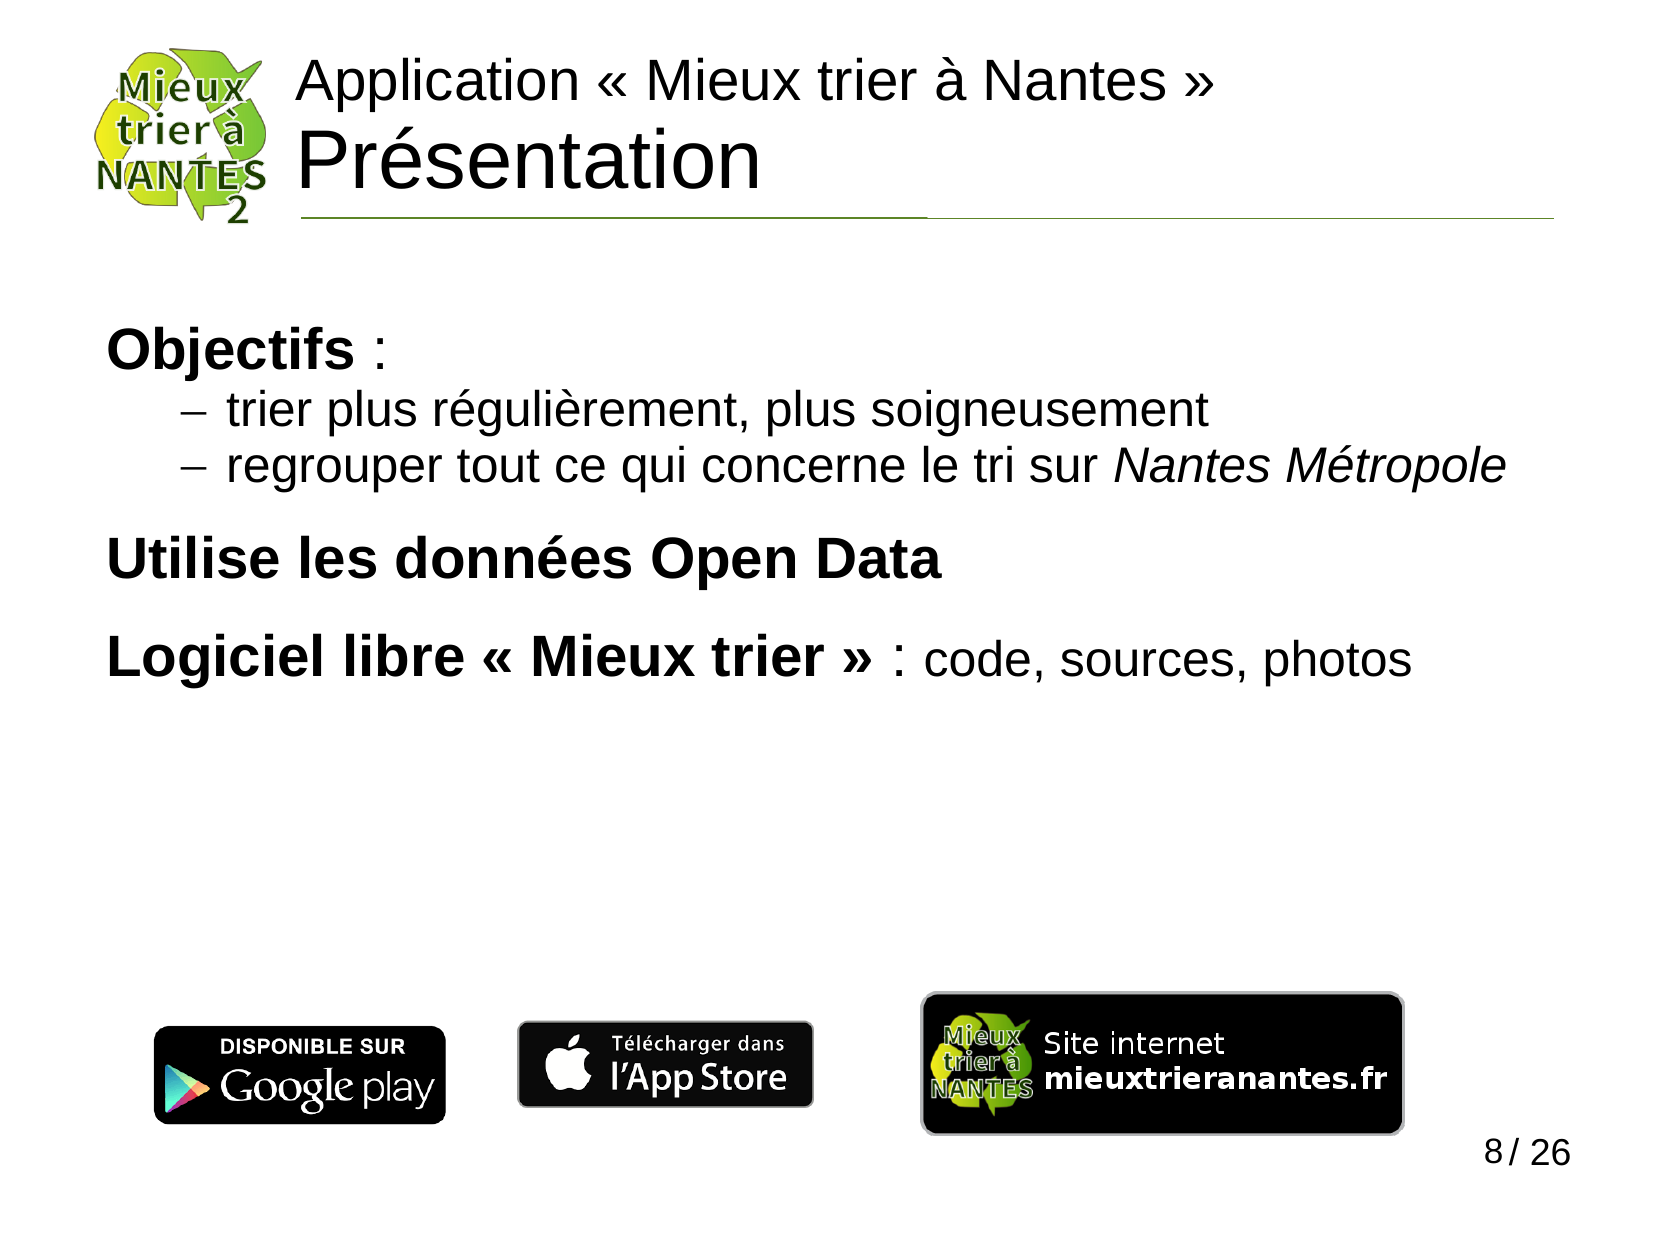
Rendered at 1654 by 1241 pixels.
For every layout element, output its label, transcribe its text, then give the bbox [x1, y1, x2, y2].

text_box / 26 [1494, 1121, 1599, 1193]
text_box Application « Mieux trier à Nantes » Présentation [295, 41, 1571, 215]
picture [920, 991, 1405, 1136]
picture [151, 1020, 448, 1129]
picture [94, 48, 272, 225]
picture [517, 1020, 814, 1108]
text_box <numéro> [1468, 1122, 1494, 1180]
text_box Objectifs : trier plus régulièrement, plus soigneusement regrouper tout ce qui concerne le tri sur Nantes Métropole Utilise les données Open Data Logiciel libre « Mieux trier » : code, sources, photos [106, 312, 1630, 1115]
